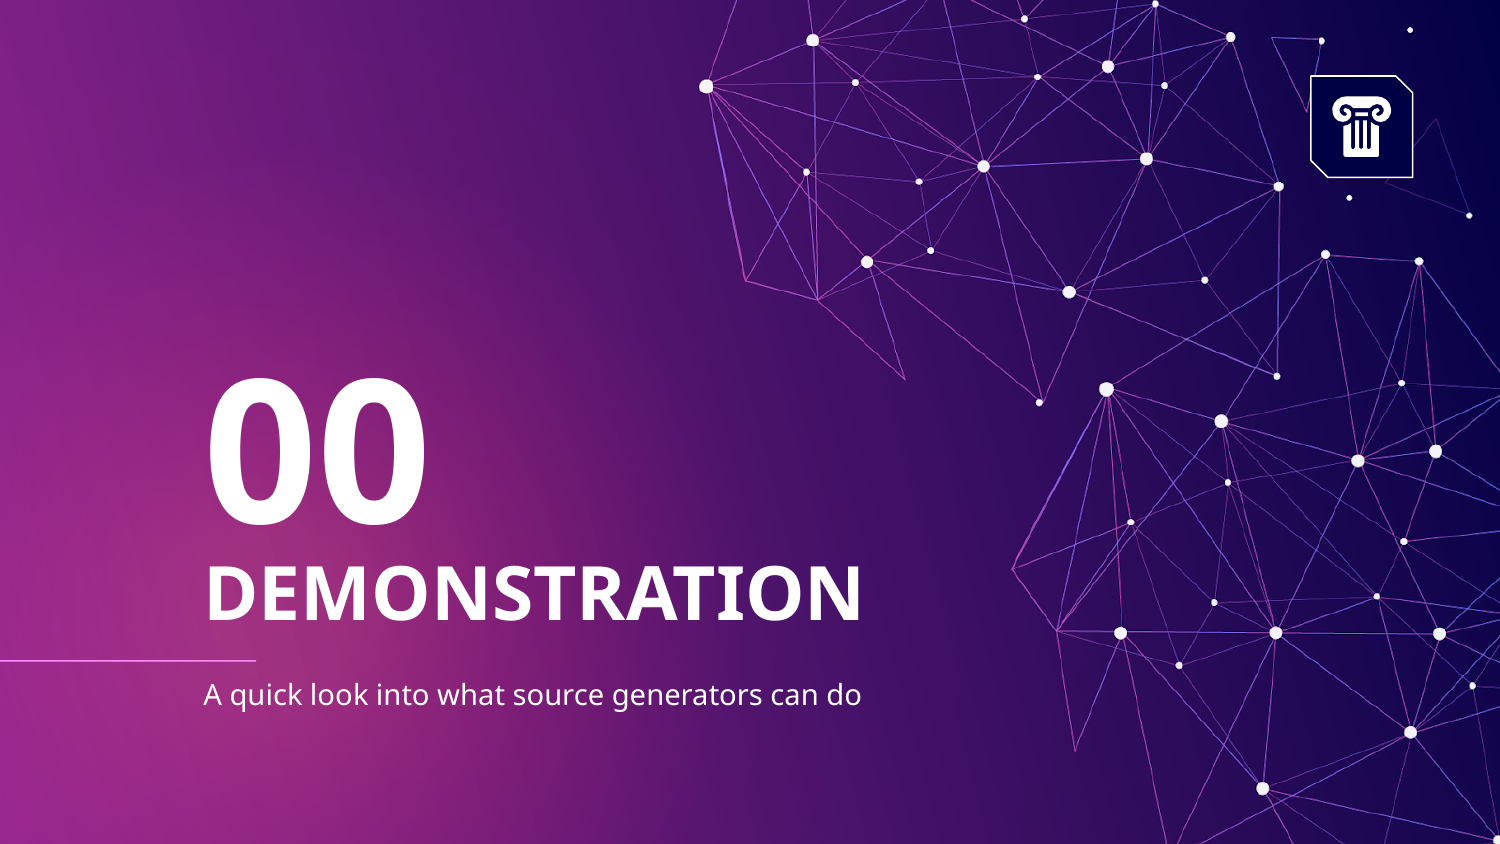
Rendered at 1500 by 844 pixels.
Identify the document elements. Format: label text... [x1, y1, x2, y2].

title 00 [188, 381, 678, 505]
subtitle A quick look into what source generators can do [188, 660, 882, 749]
text_box [1310, 76, 1413, 178]
picture [0, 0, 1500, 844]
title DEMONSTRATION [188, 506, 1010, 674]
